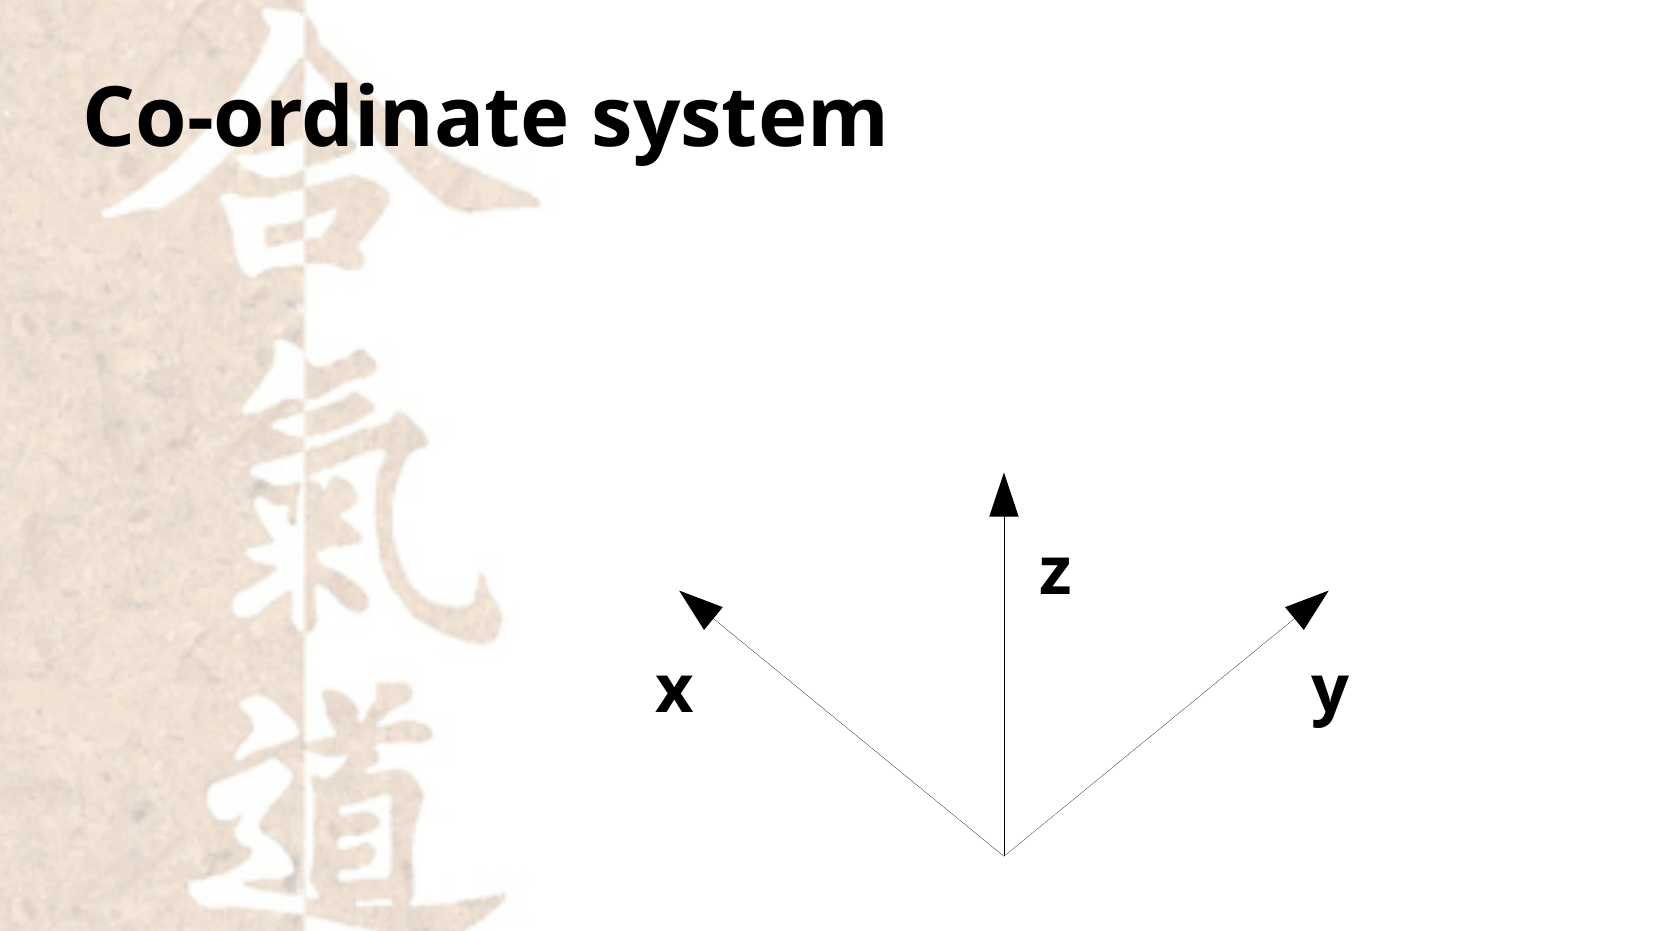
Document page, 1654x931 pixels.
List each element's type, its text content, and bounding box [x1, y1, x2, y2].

text_box z [1003, 523, 1323, 591]
text_box x [620, 641, 939, 709]
title Co-ordinate system [82, 37, 1571, 193]
picture [0, 0, 1654, 931]
text_box y [1275, 641, 1595, 709]
